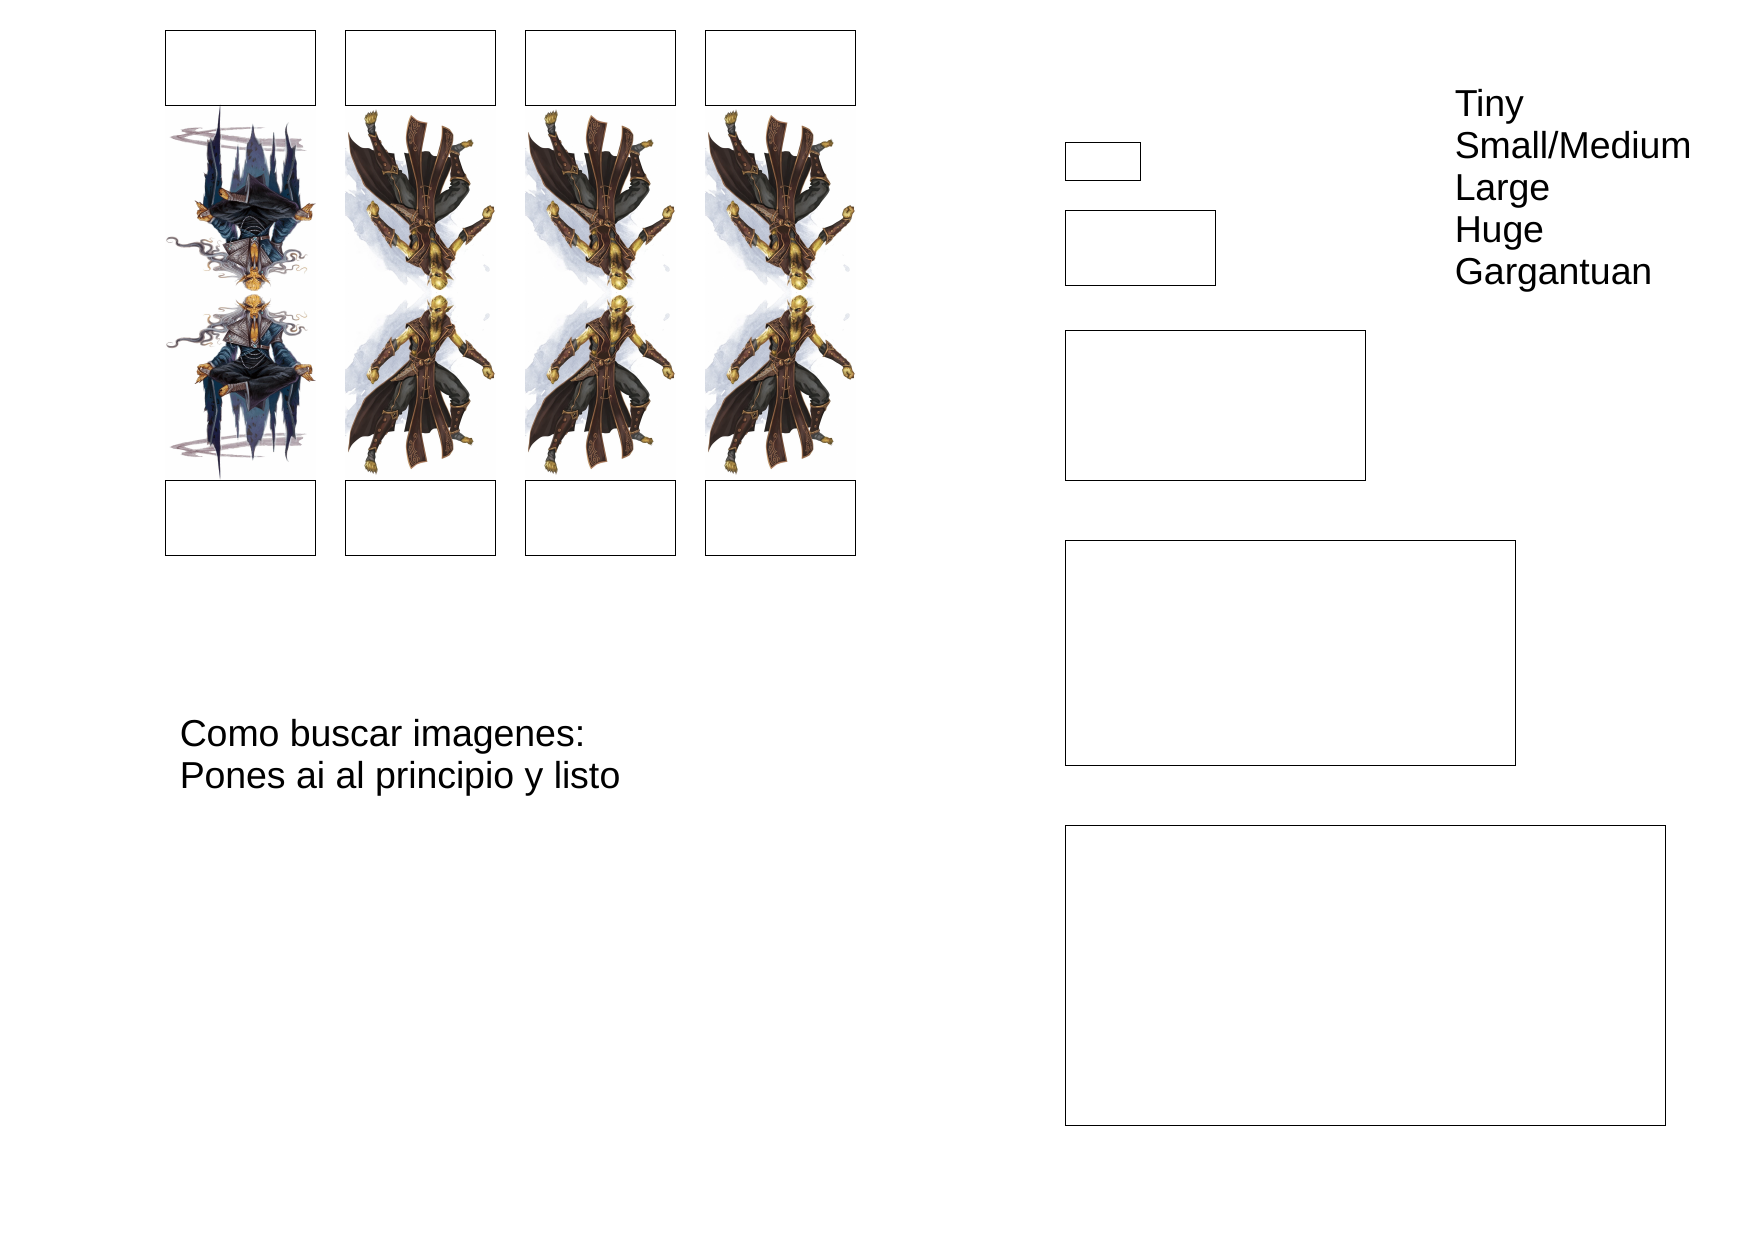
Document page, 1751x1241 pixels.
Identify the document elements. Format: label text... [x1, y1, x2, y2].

picture [345, 106, 496, 480]
text_box Tiny Small/Medium Large Huge Gargantuan [1440, 75, 1711, 300]
text_box Como buscar imagenes: Pones ai al principio y listo [165, 705, 661, 804]
picture [165, 106, 316, 480]
picture [705, 106, 856, 480]
picture [525, 106, 676, 480]
